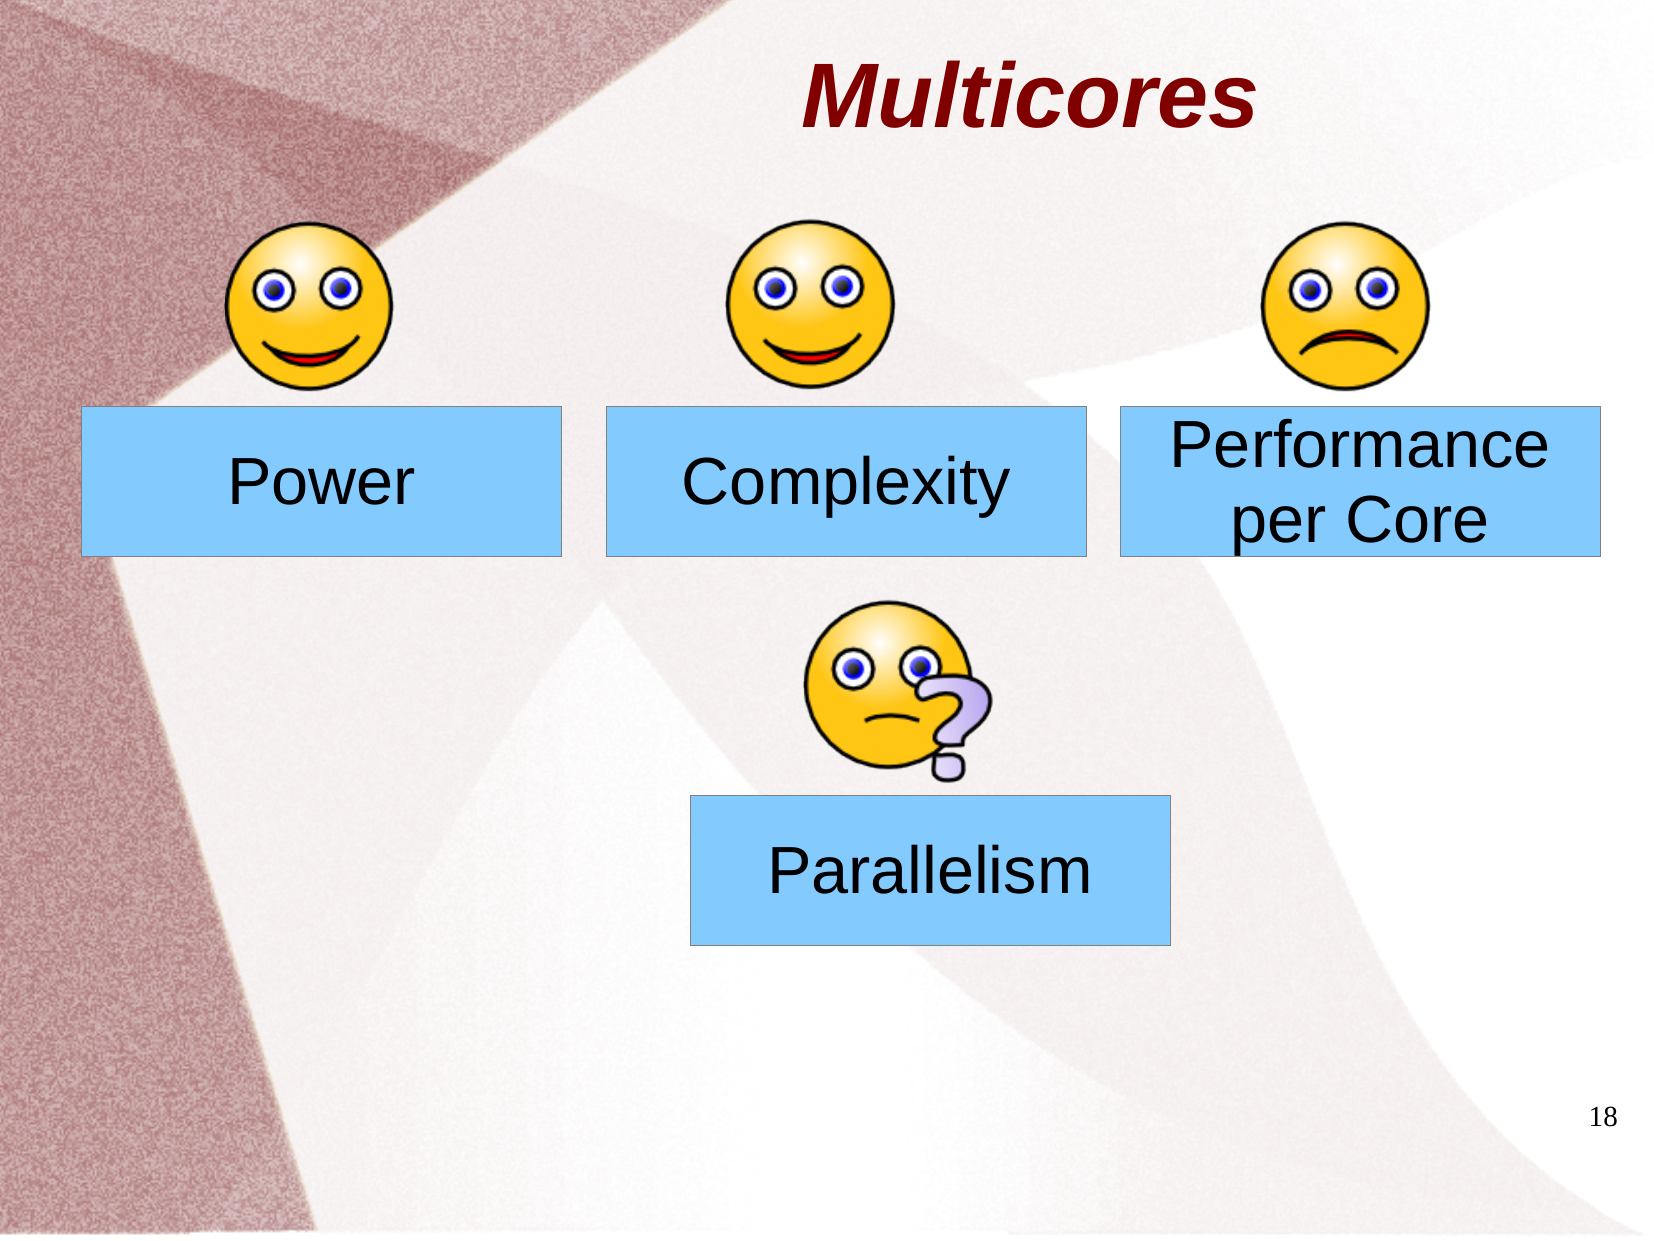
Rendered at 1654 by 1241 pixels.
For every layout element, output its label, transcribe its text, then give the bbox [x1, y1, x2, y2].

text_box Parallelism [690, 795, 1171, 946]
picture [0, 0, 1654, 1241]
text_box Complexity [606, 406, 1087, 557]
title Multicores [250, 0, 1261, 193]
text_box Performance per Core [1120, 406, 1601, 557]
text_box Power [81, 406, 562, 557]
